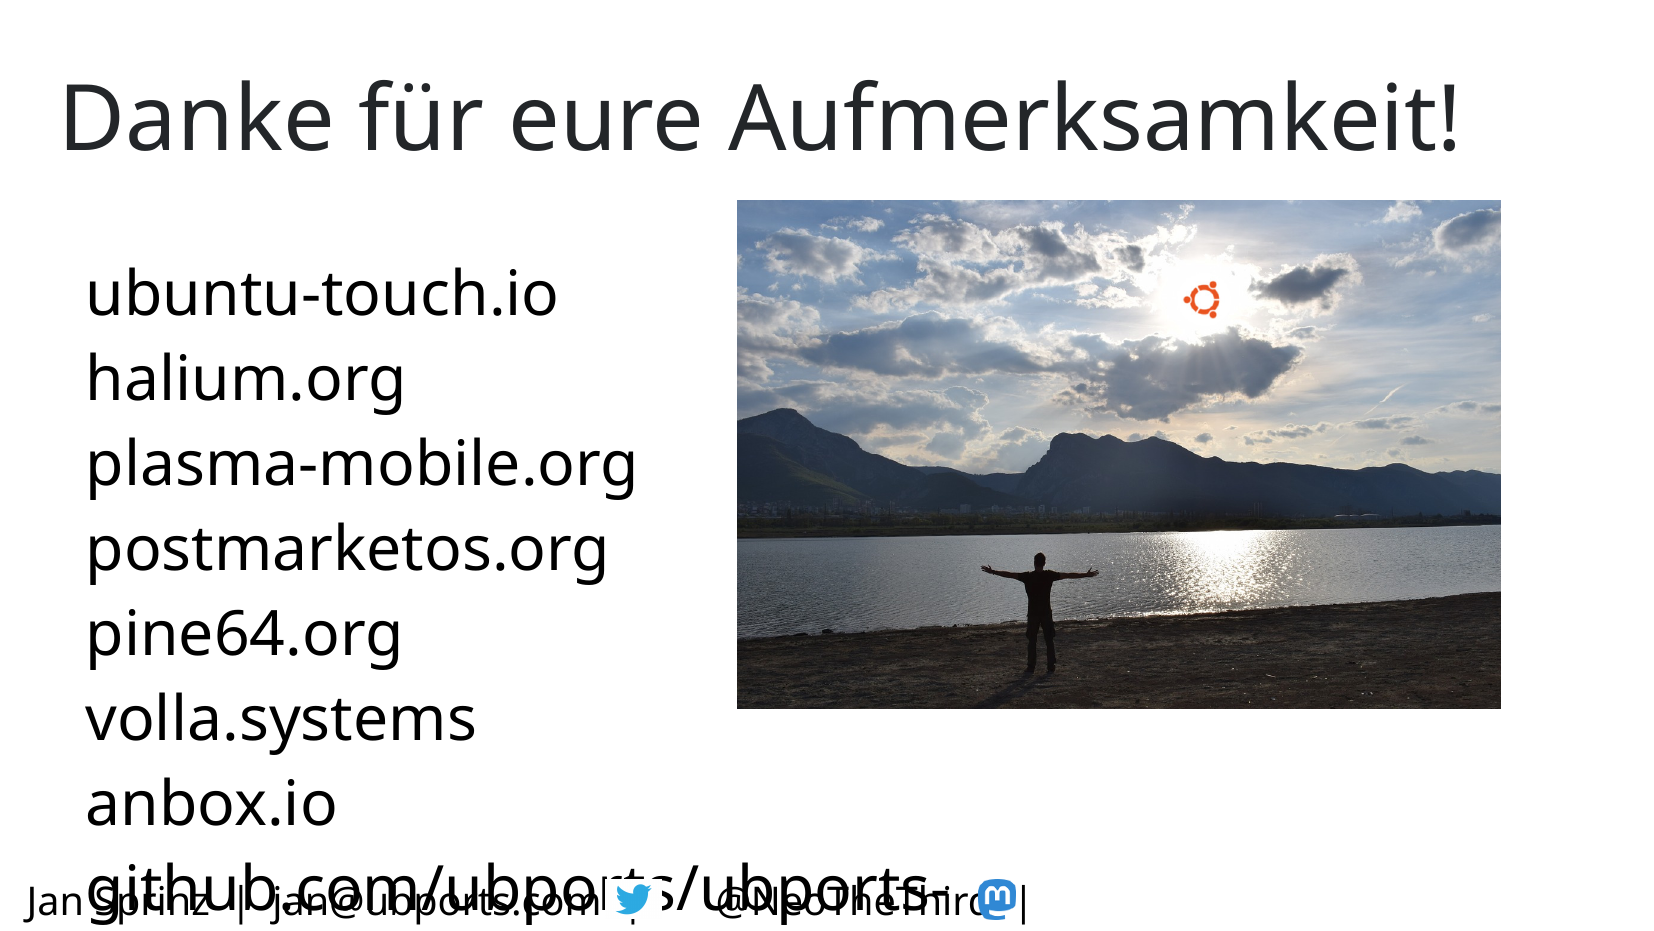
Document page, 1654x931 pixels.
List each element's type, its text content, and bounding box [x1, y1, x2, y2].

picture [737, 201, 1501, 709]
text_box Jan Sprinz | jan@ubports.com | @NeoTheThird | @NeoTheThird@mastodon.social [11, 865, 1654, 931]
picture [605, 879, 662, 919]
title Danke für eure Aufmerksamkeit! [59, 29, 1636, 201]
picture [978, 879, 1016, 920]
text_box ubuntu-touch.io halium.org plasma-mobile.org postmarketos.org pine64.org volla.systems anbox.io github.com/ubports/ubports-installer [70, 241, 1193, 816]
